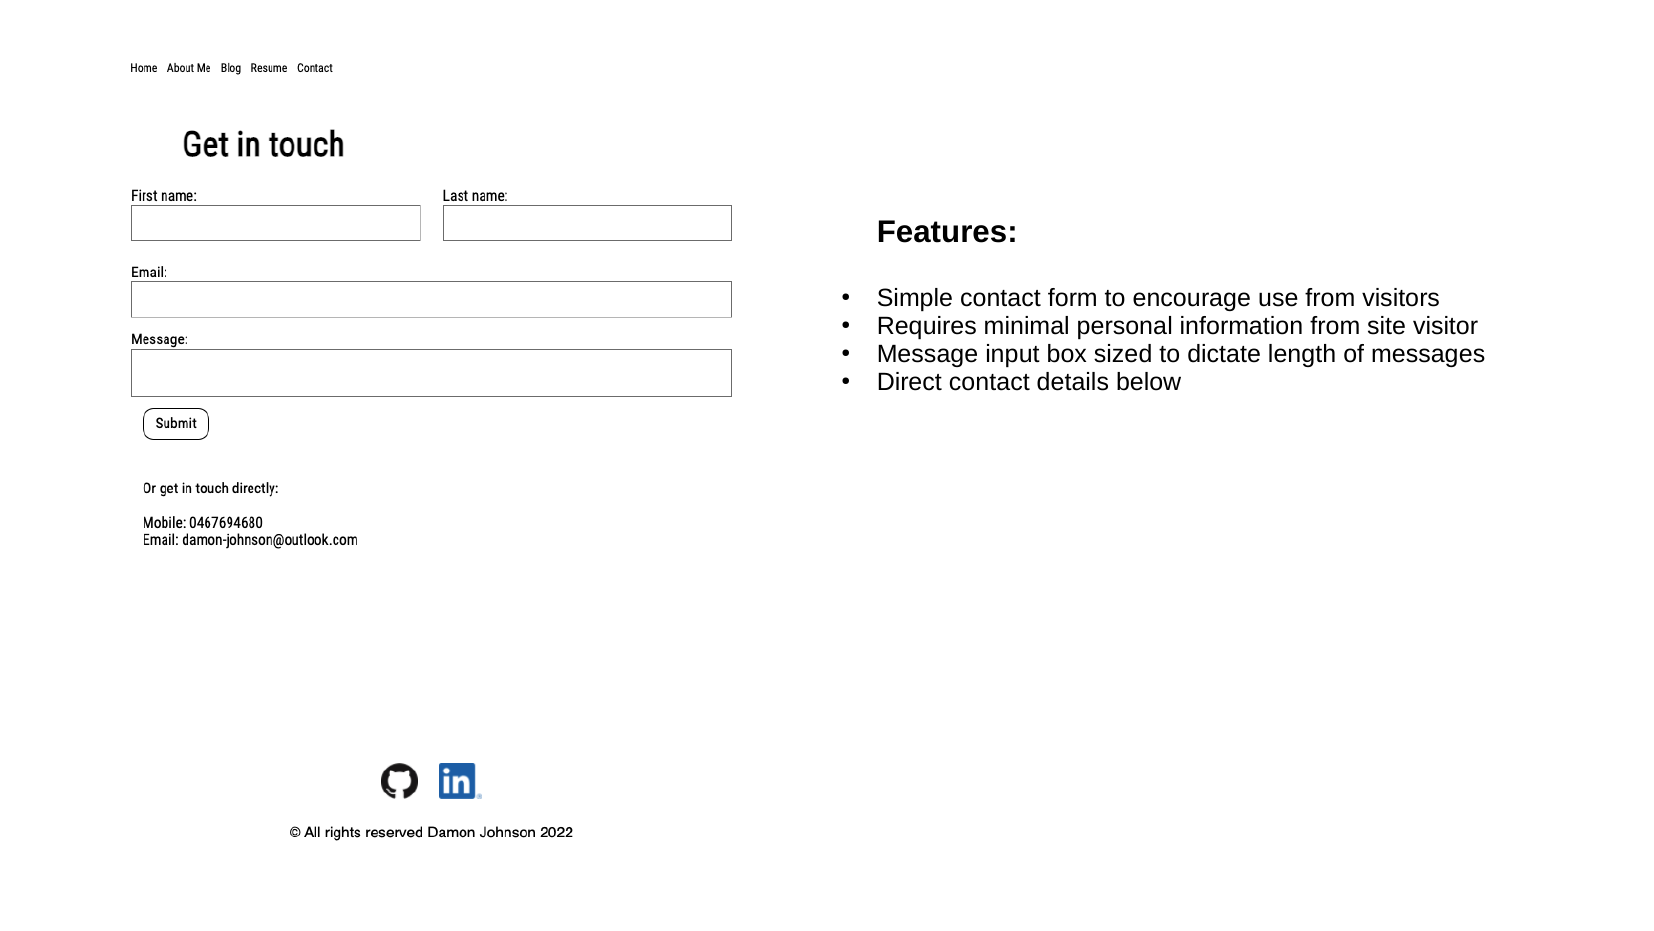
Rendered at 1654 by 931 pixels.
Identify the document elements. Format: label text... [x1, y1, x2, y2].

text_box Features: Simple contact form to encourage use from visitors Requires minimal personal information from site visitor Message input box sized to dictate length of messages Direct contact details below [826, 206, 1595, 431]
picture [123, 58, 739, 857]
